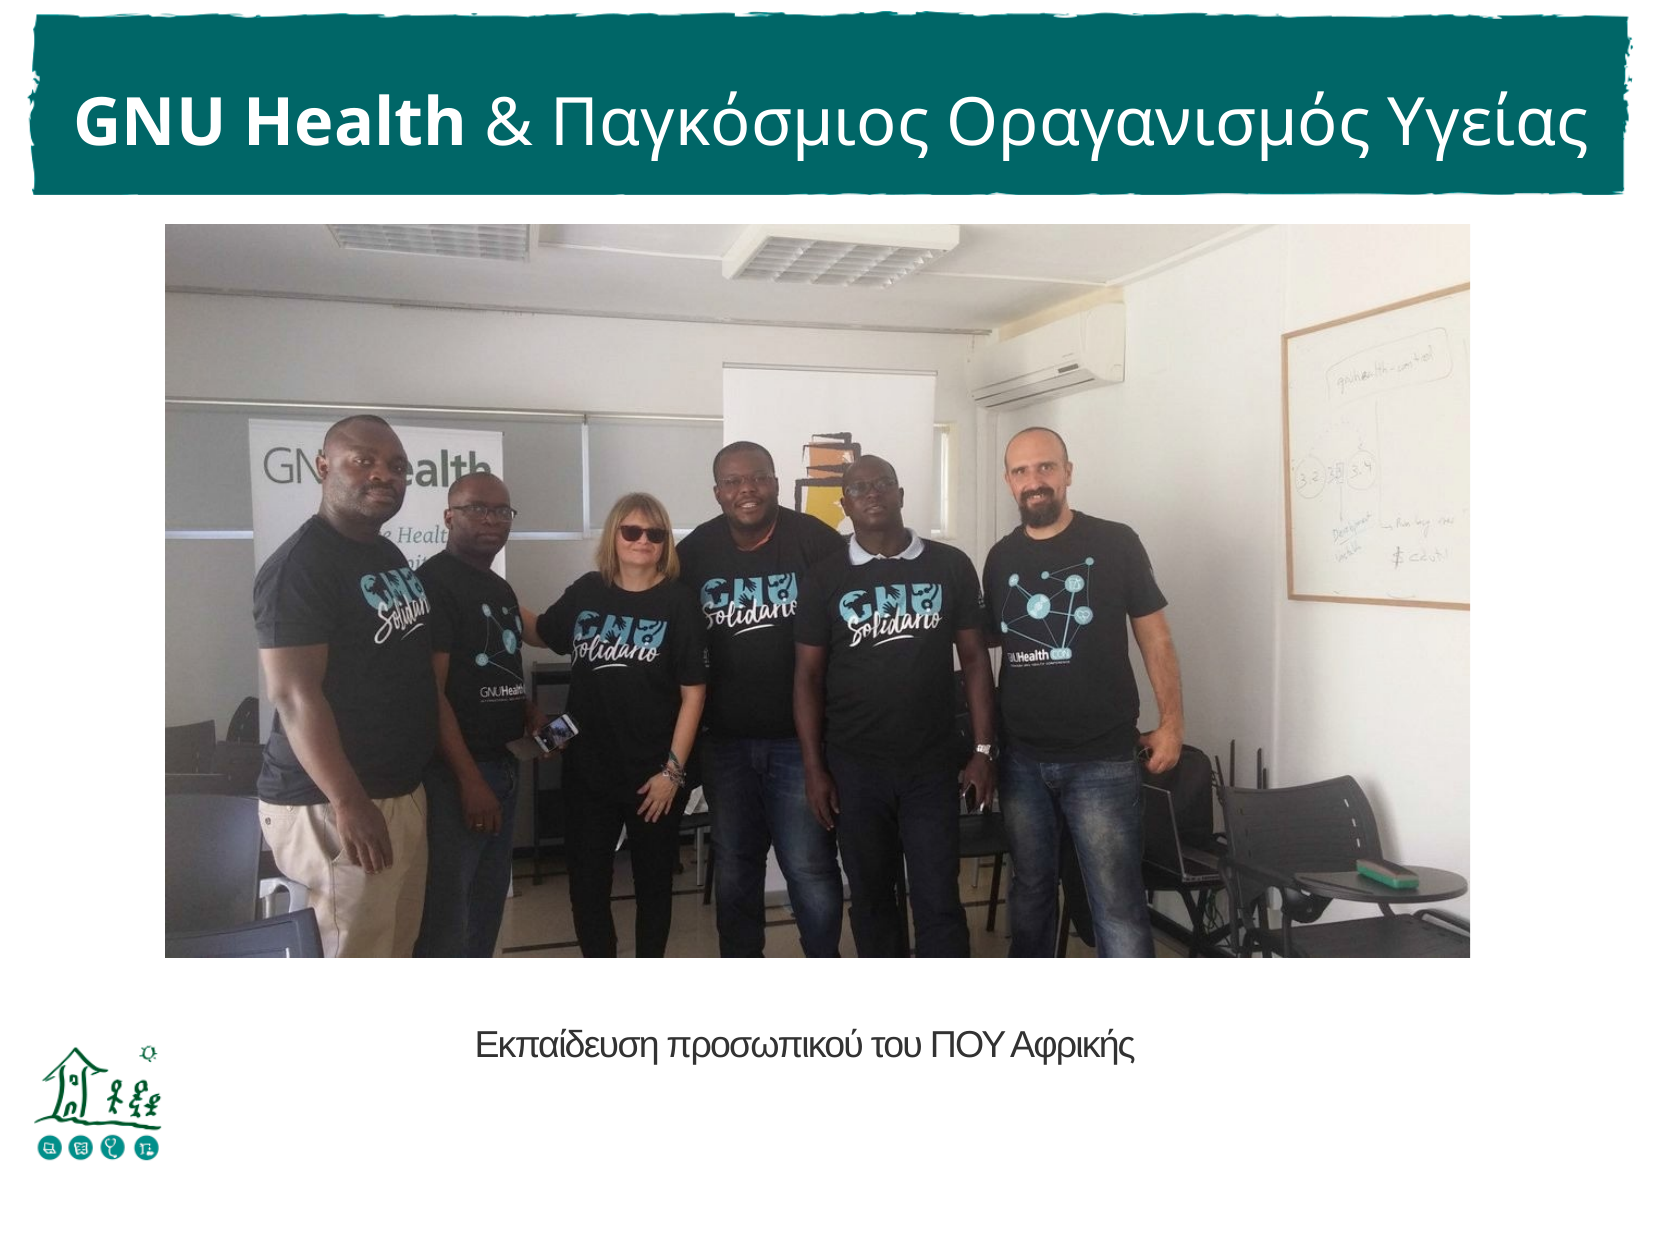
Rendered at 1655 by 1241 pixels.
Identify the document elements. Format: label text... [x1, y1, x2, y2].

text_box Εκπαίδευση προσωπικού του ΠΟΥ Αφρικής [472, 1020, 1170, 1087]
text_box [165, 224, 1470, 958]
picture [0, 0, 1654, 1211]
title GNU Health & Παγκόσμιος Οραγανισμός Υγείας [48, 56, 1607, 161]
